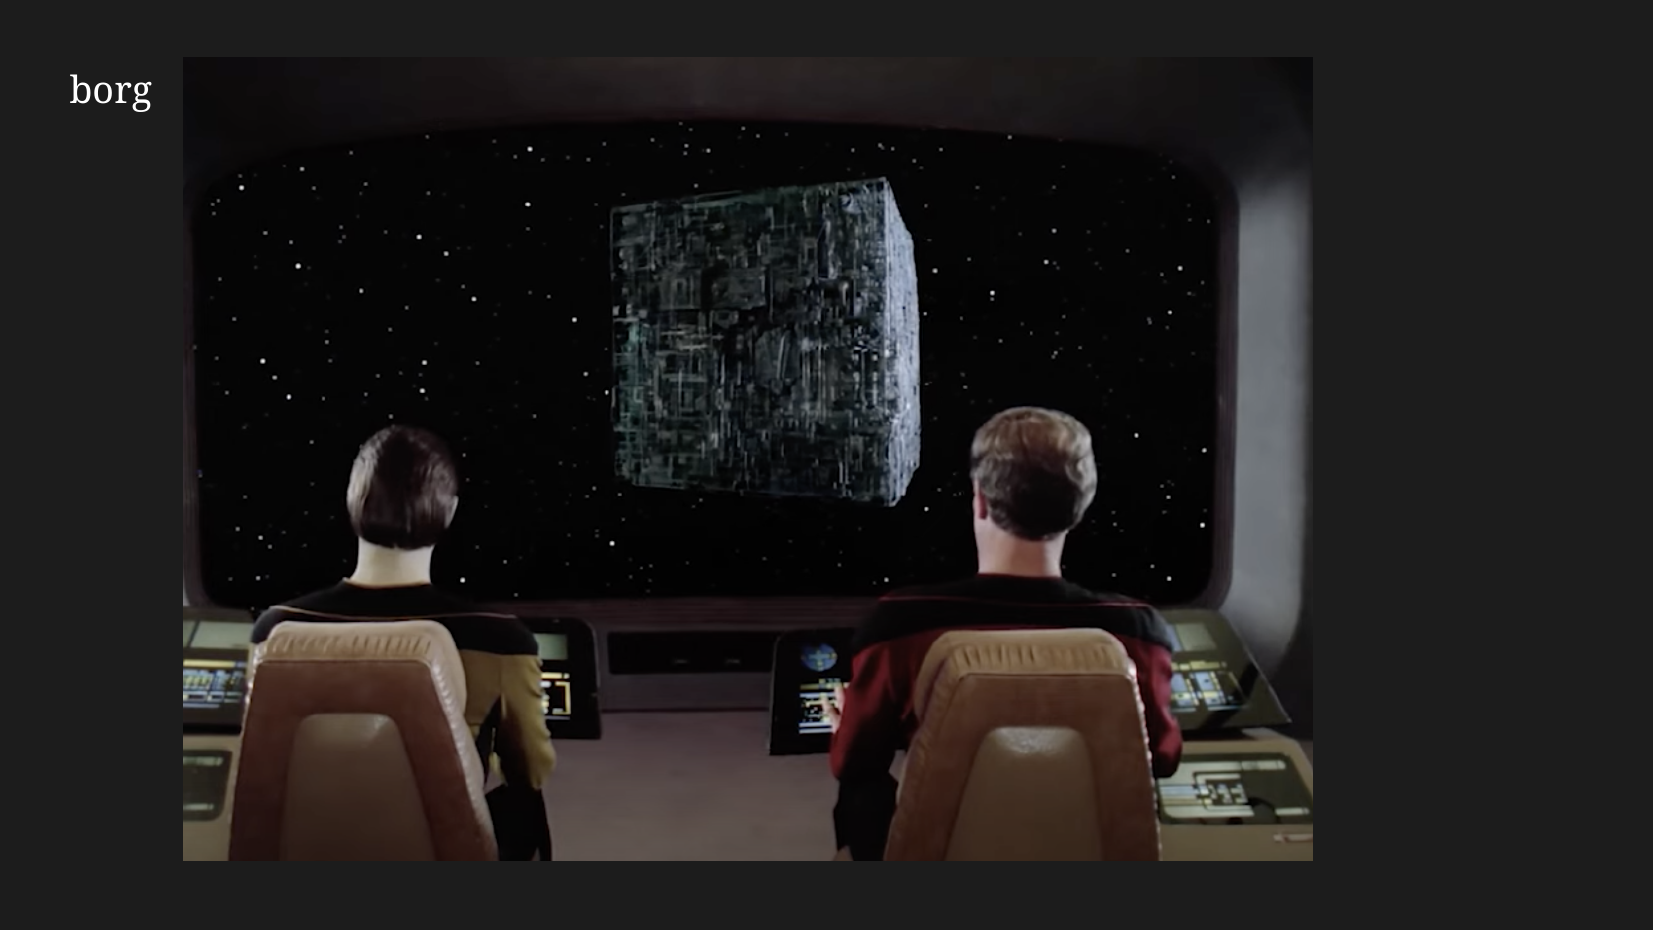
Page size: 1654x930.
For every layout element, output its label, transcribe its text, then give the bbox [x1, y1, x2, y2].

picture [183, 57, 1313, 861]
text_box borg [54, 56, 451, 113]
